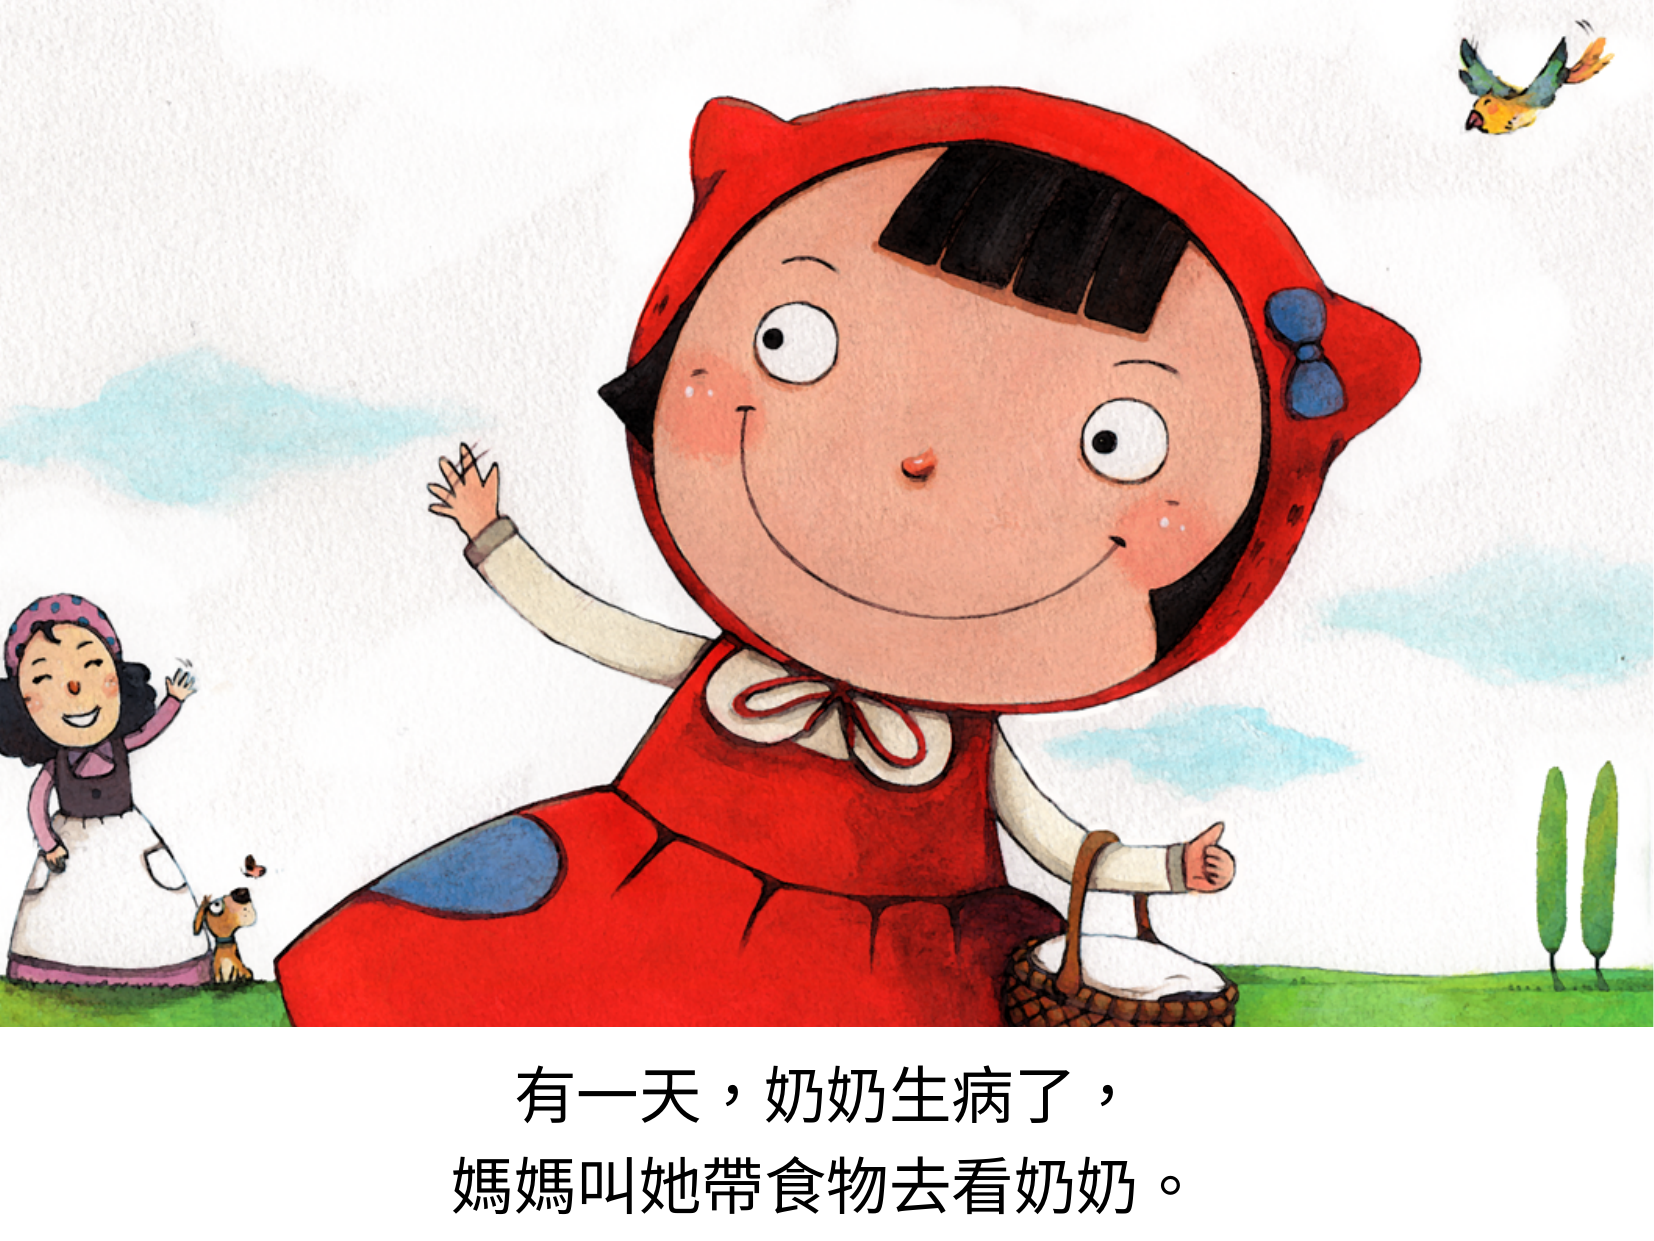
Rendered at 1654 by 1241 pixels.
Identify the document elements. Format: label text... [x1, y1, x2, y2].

title 有一天，奶奶生病了， 媽媽叫她帶食物去看奶奶。 [82, 1033, 1571, 1241]
picture [0, 0, 1654, 1027]
text_box [0, 1027, 1654, 1241]
